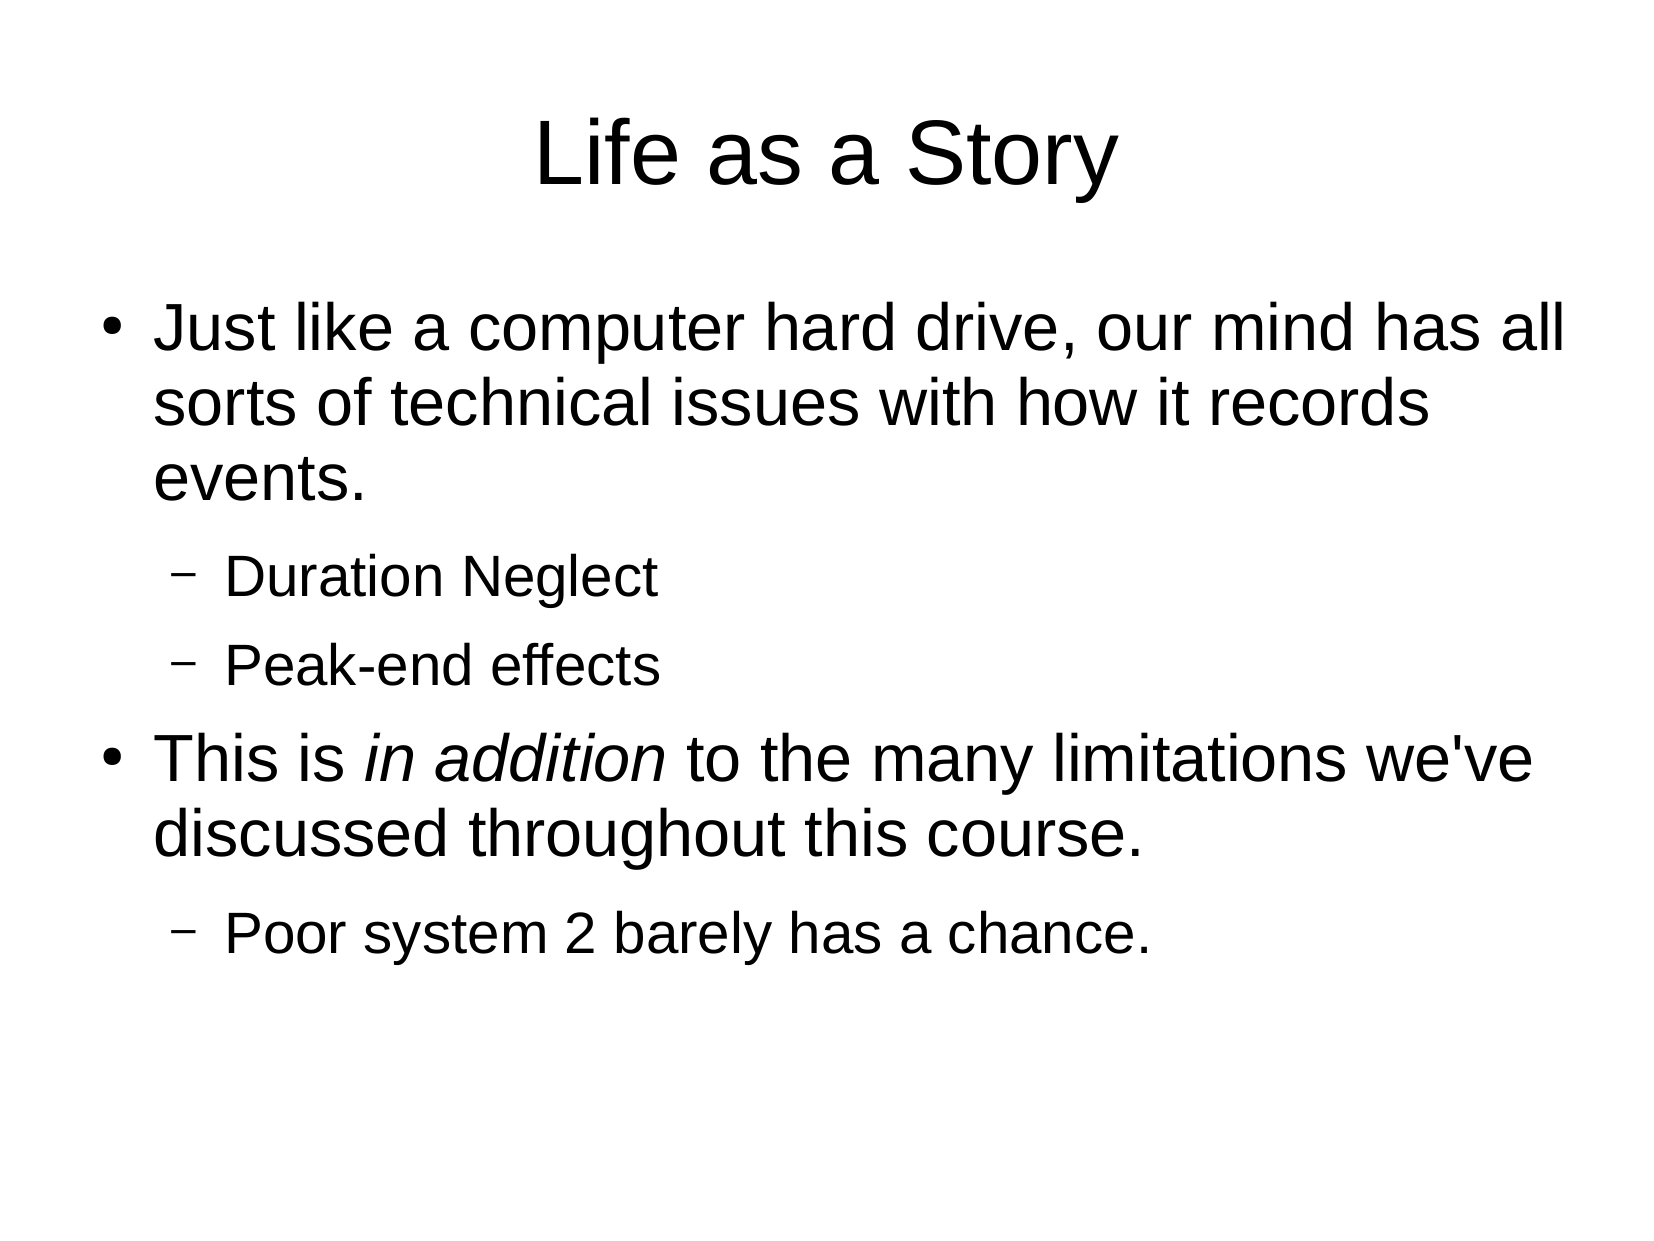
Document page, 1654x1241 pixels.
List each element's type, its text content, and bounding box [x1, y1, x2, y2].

title Life as a Story [82, 49, 1571, 257]
list Just like a computer hard drive, our mind has all sorts of technical issues with how it records events. Duration Neglect Peak-end effects This is in addition to the many limitations we've discussed throughout this course. Poor system 2 barely has a chance. [82, 290, 1571, 1010]
